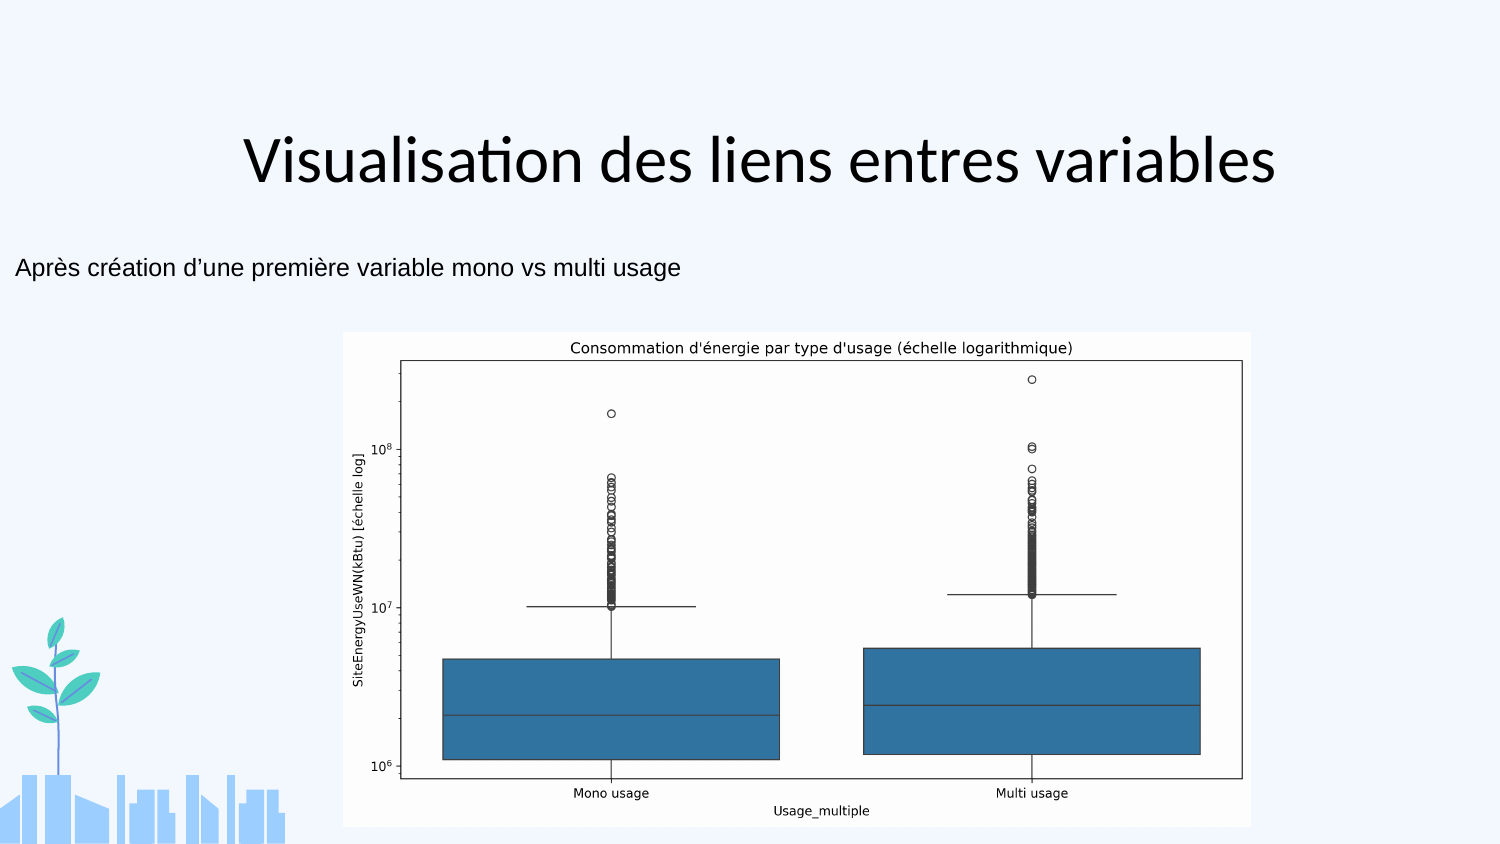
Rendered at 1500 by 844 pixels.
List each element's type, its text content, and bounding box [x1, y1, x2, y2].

subtitle Après création d’une première variable mono vs multi usage [0, 236, 1500, 768]
title Visualisation des liens entres variables [118, 88, 1382, 183]
picture [343, 332, 1251, 827]
